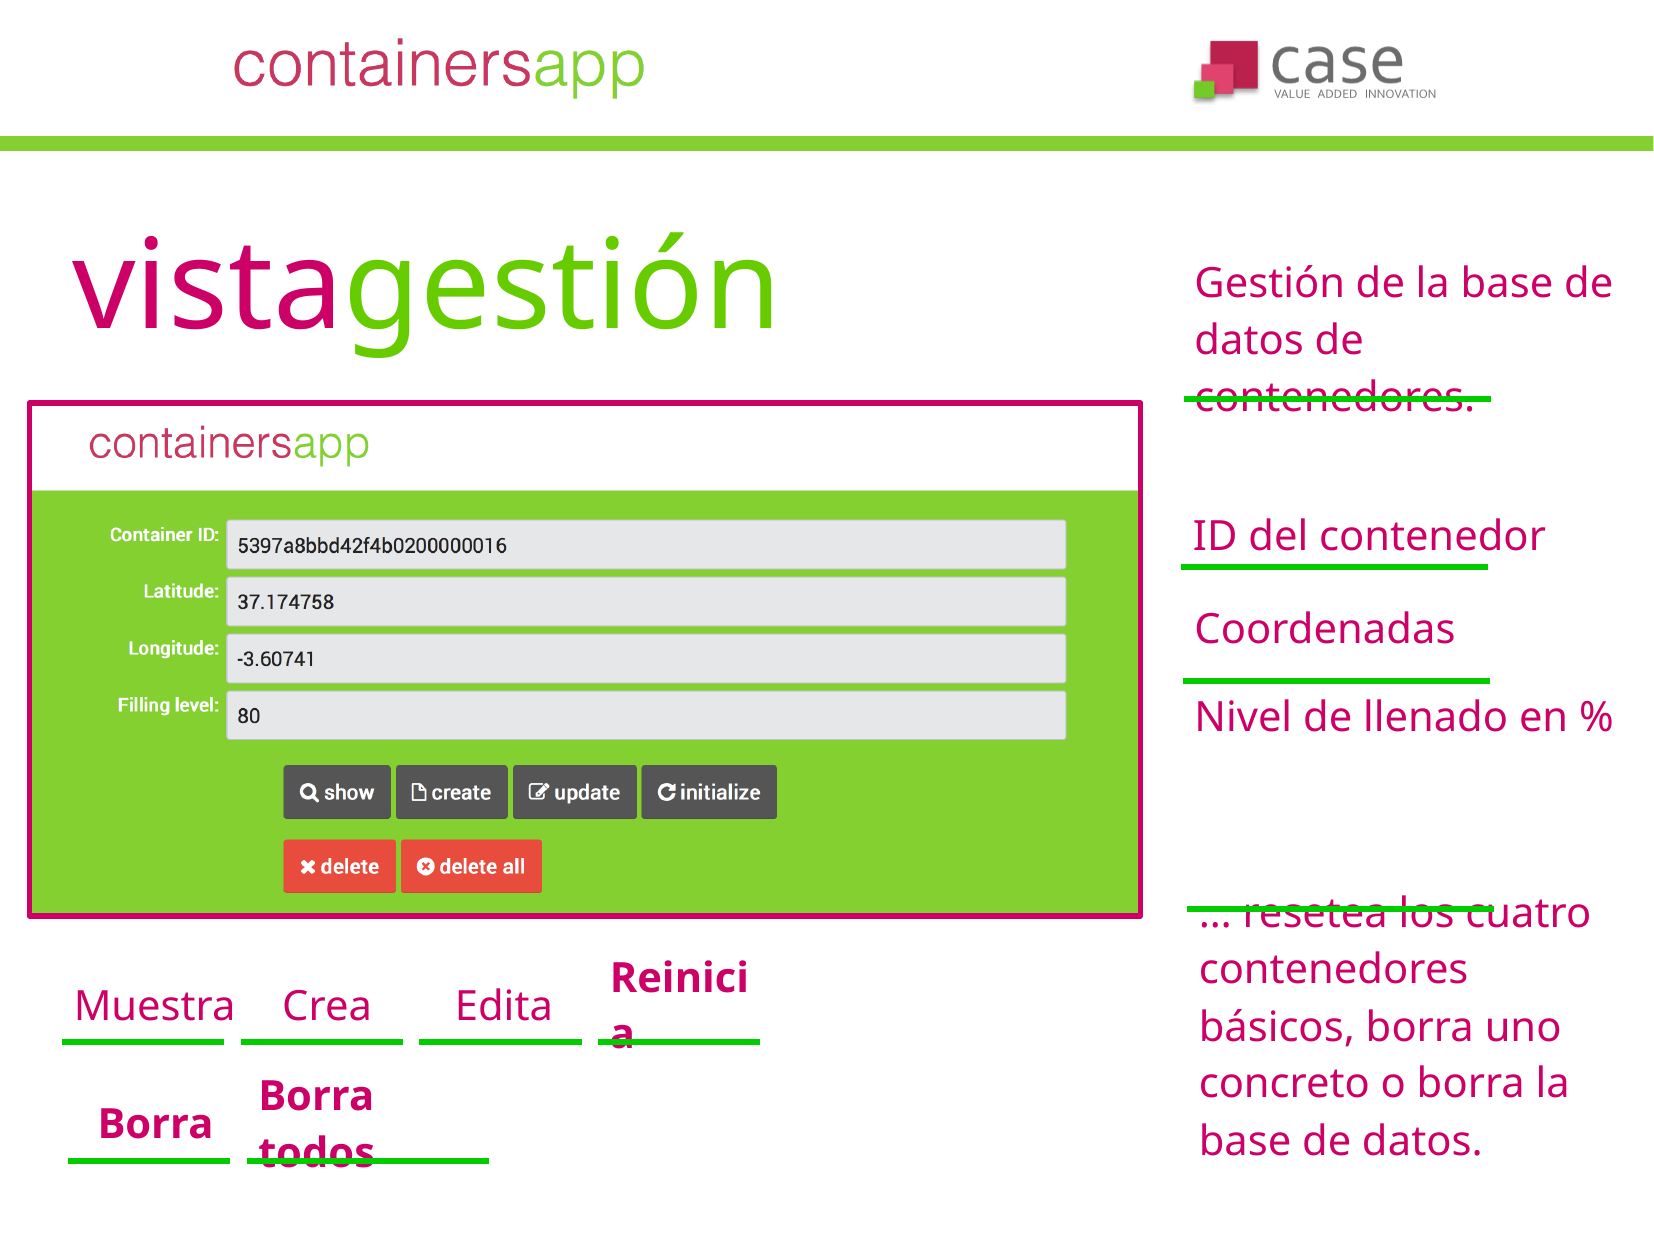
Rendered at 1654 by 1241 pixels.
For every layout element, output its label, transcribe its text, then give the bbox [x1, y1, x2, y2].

title Nivel de llenado en % [1194, 685, 1632, 747]
title … resetea los cuatro contenedores básicos, borra uno concreto o borra la base de datos. [1198, 919, 1626, 1130]
title Borra [97, 1060, 258, 1185]
picture [0, 5, 1654, 151]
title Edita [454, 942, 609, 1067]
title Borra todos [258, 1060, 497, 1185]
title Crea [281, 942, 445, 1060]
title vistagestión - [72, 207, 1561, 507]
title Coordenadas [1194, 596, 1632, 658]
title ID del contenedor [1192, 501, 1630, 568]
title Muestra [73, 942, 237, 1067]
picture [32, 406, 1138, 913]
title Reinicia [609, 942, 773, 1067]
title Gestión de la base de datos de contenedores. [1194, 285, 1632, 391]
